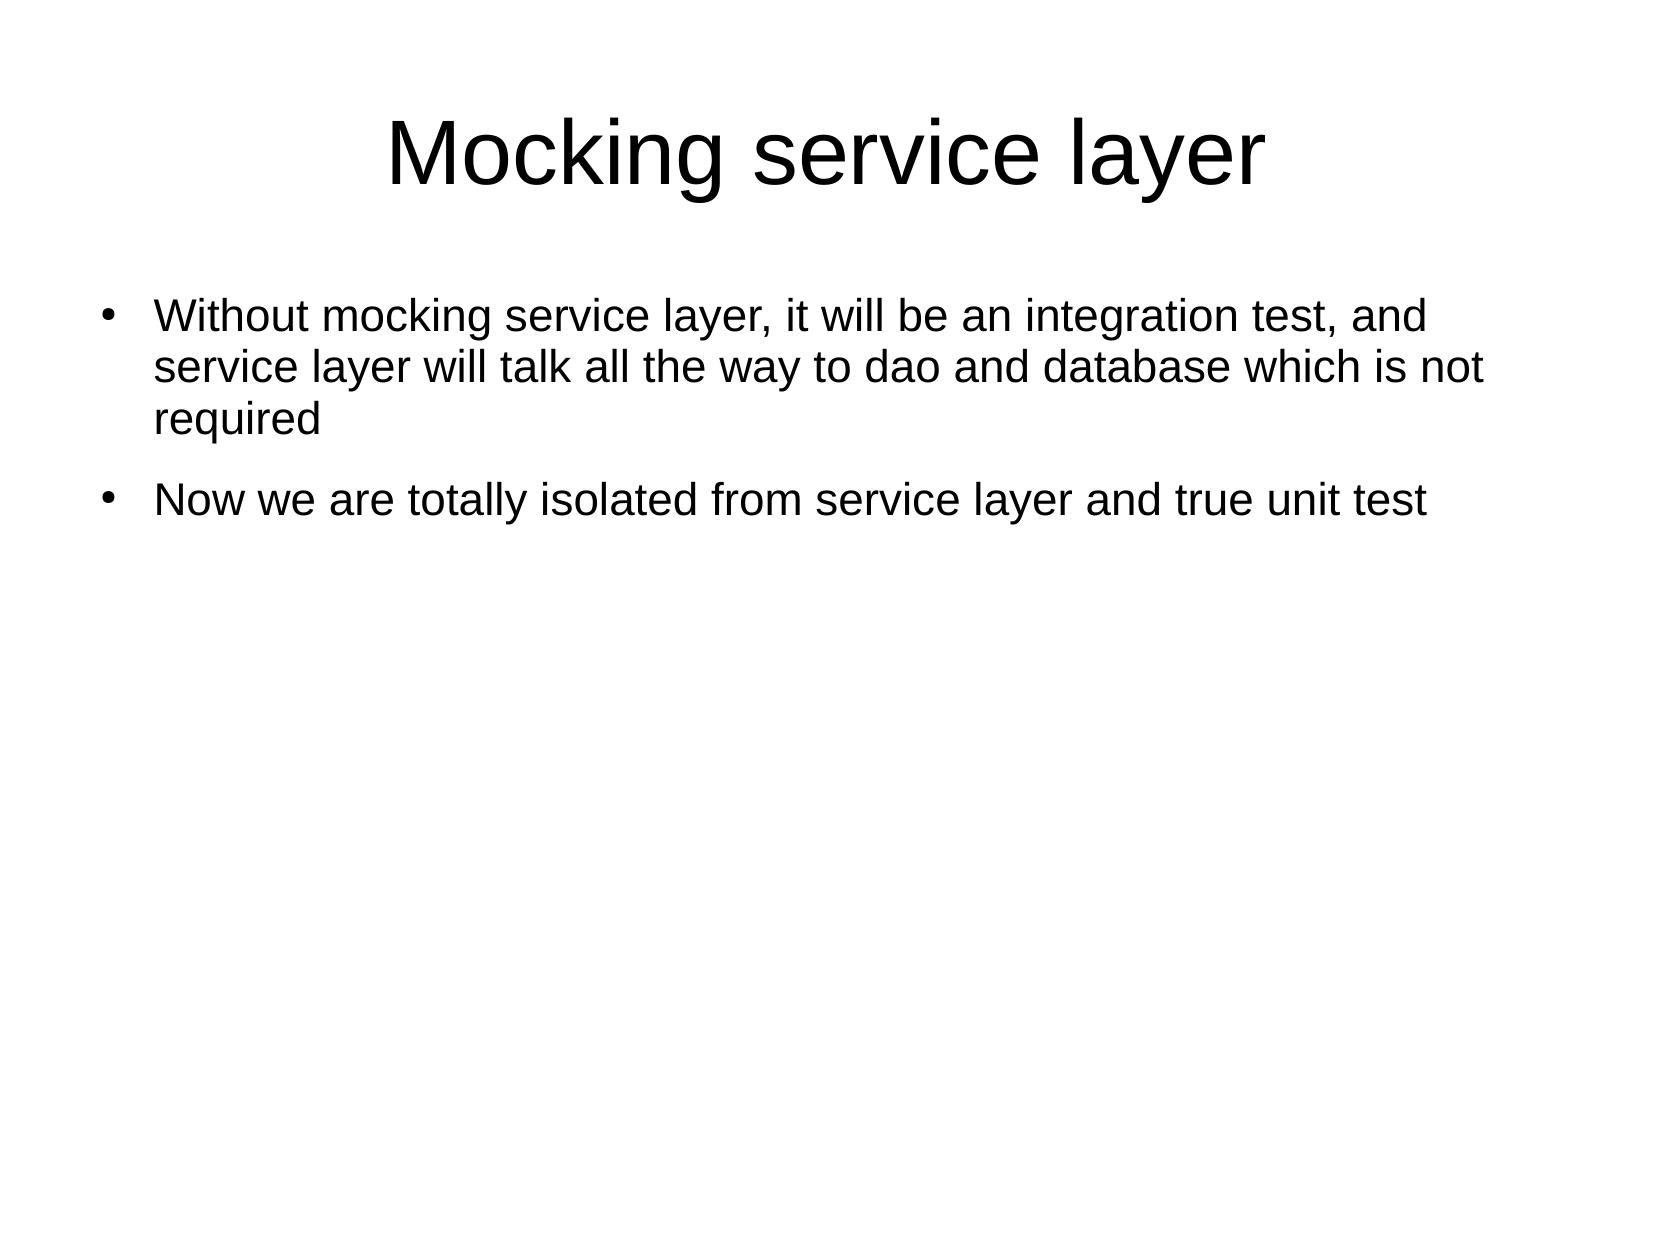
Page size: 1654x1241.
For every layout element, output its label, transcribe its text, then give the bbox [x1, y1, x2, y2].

list Without mocking service layer, it will be an integration test, and service layer will talk all the way to dao and database which is not required Now we are totally isolated from service layer and true unit test [82, 290, 1571, 1010]
title Mocking service layer [82, 49, 1571, 257]
